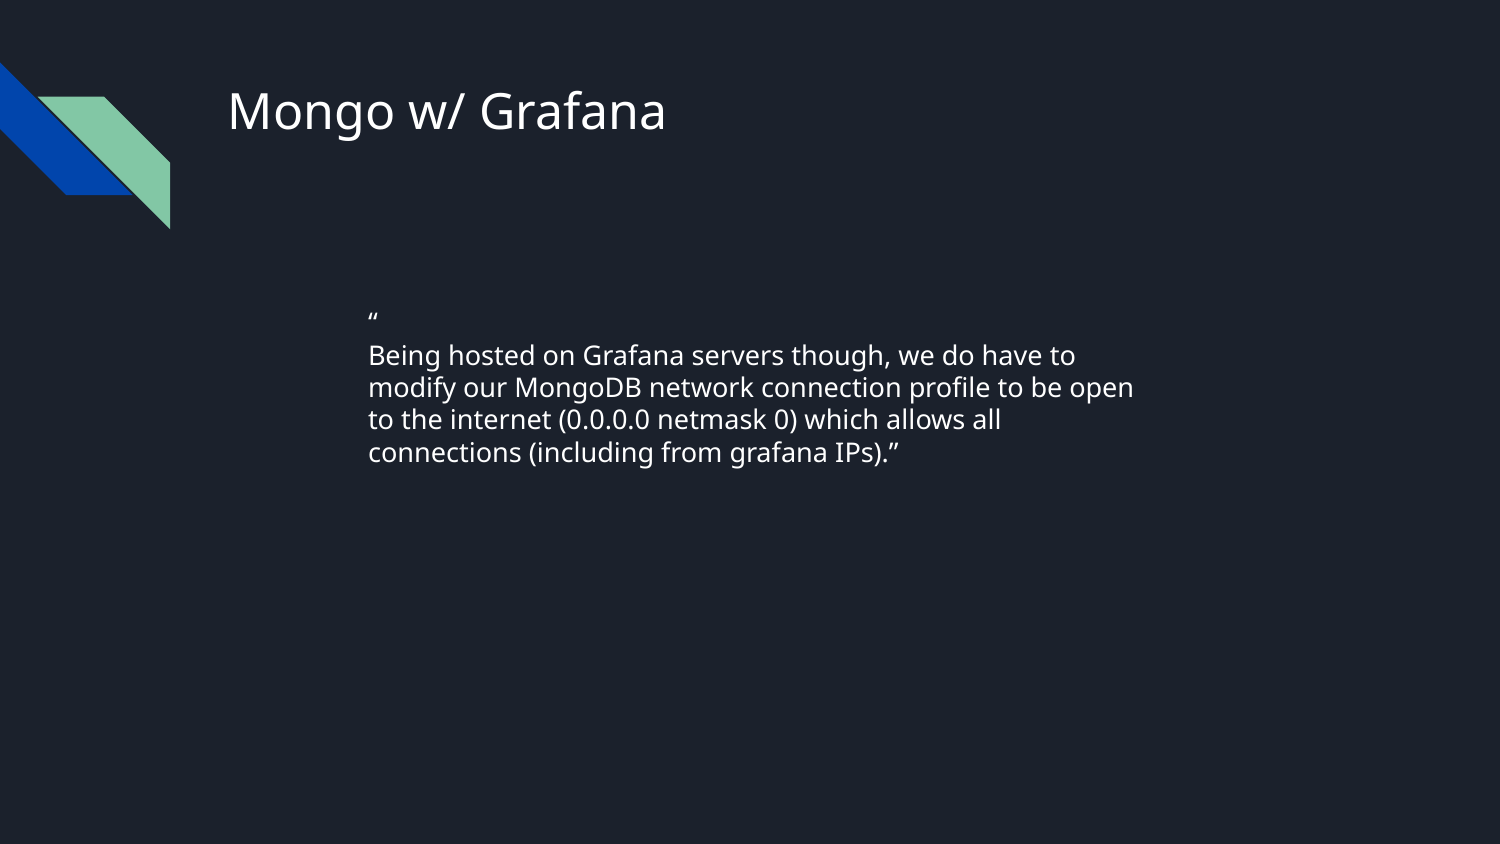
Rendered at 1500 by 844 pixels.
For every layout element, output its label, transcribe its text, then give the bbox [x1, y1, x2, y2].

title Mongo w/ Grafana [212, 64, 1368, 215]
text_box “ Being hosted on Grafana servers though, we do have to modify our MongoDB network connection profile to be open to the internet (0.0.0.0 netmask 0) which allows all connections (including from grafana IPs).” [353, 290, 1150, 539]
